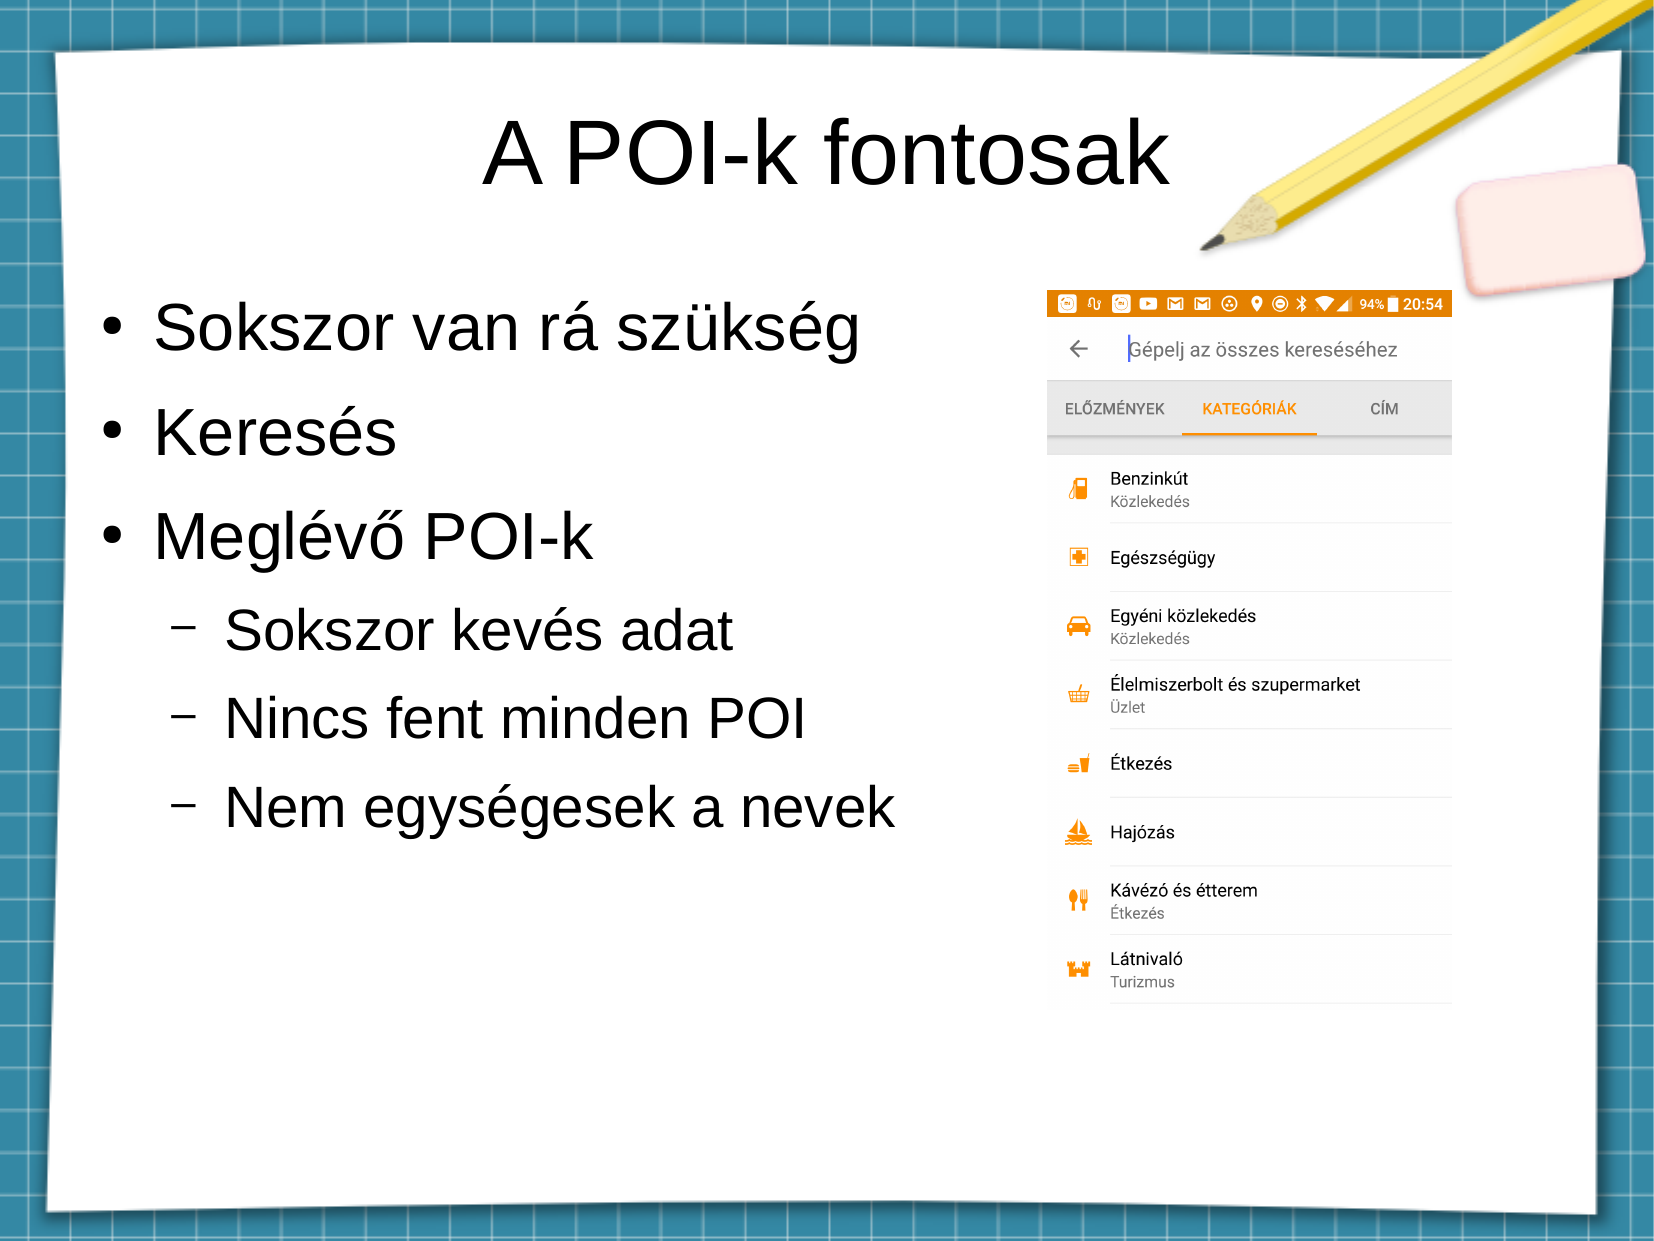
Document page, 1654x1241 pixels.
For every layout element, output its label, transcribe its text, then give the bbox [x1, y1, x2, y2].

title A POI-k fontosak [82, 49, 1571, 257]
picture [0, 0, 1654, 1241]
list Sokszor van rá szükség Keresés Meglévő POI-k Sokszor kevés adat Nincs fent minden POI Nem egységesek a nevek [82, 290, 934, 1010]
